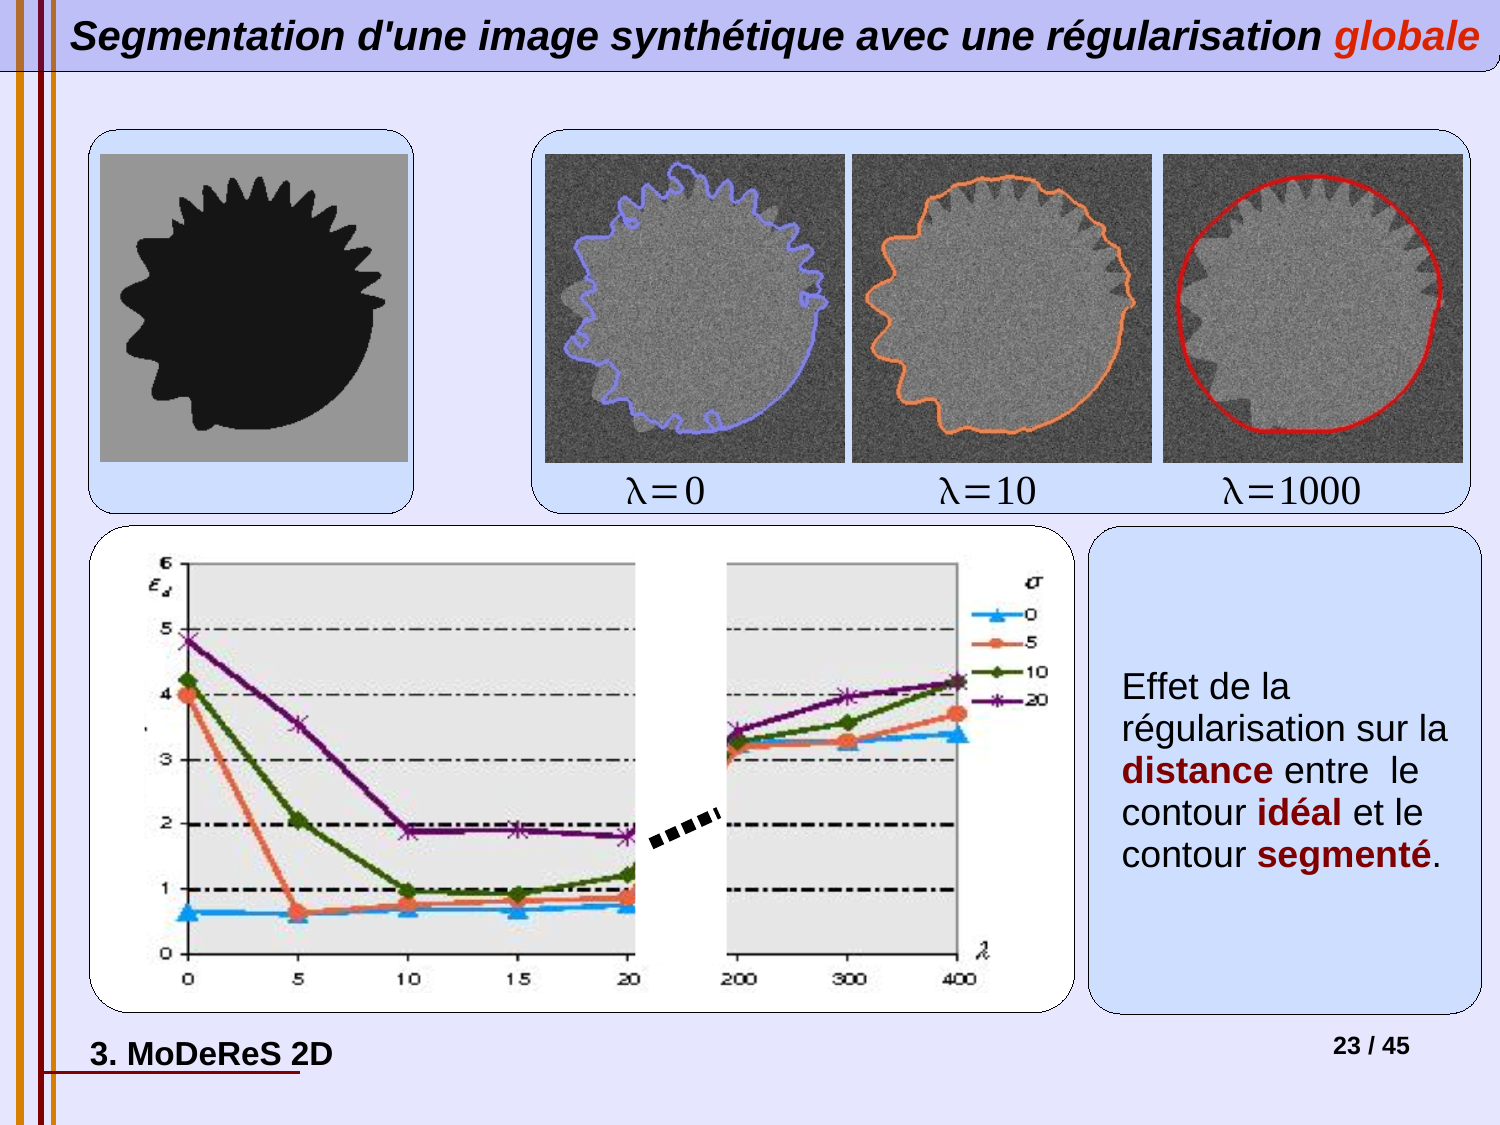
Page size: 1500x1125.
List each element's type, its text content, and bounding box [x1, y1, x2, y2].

text_box Effet de la régularisation sur la distance entre le contour idéal et le contour segmenté. [1088, 526, 1482, 1015]
picture [852, 154, 1152, 463]
picture [100, 154, 408, 462]
chart [614, 467, 715, 514]
picture [144, 535, 1048, 993]
text_box [531, 129, 1471, 514]
picture [1163, 154, 1463, 463]
text_box Segmentation d'une image synthétique avec une régularisation globale [0, 0, 1500, 72]
chart [927, 467, 1048, 514]
text_box [89, 525, 1075, 1013]
chart [1210, 467, 1373, 514]
picture [545, 154, 845, 463]
text_box [88, 129, 414, 514]
title 3. MoDeReS 2D [75, 1027, 597, 1080]
